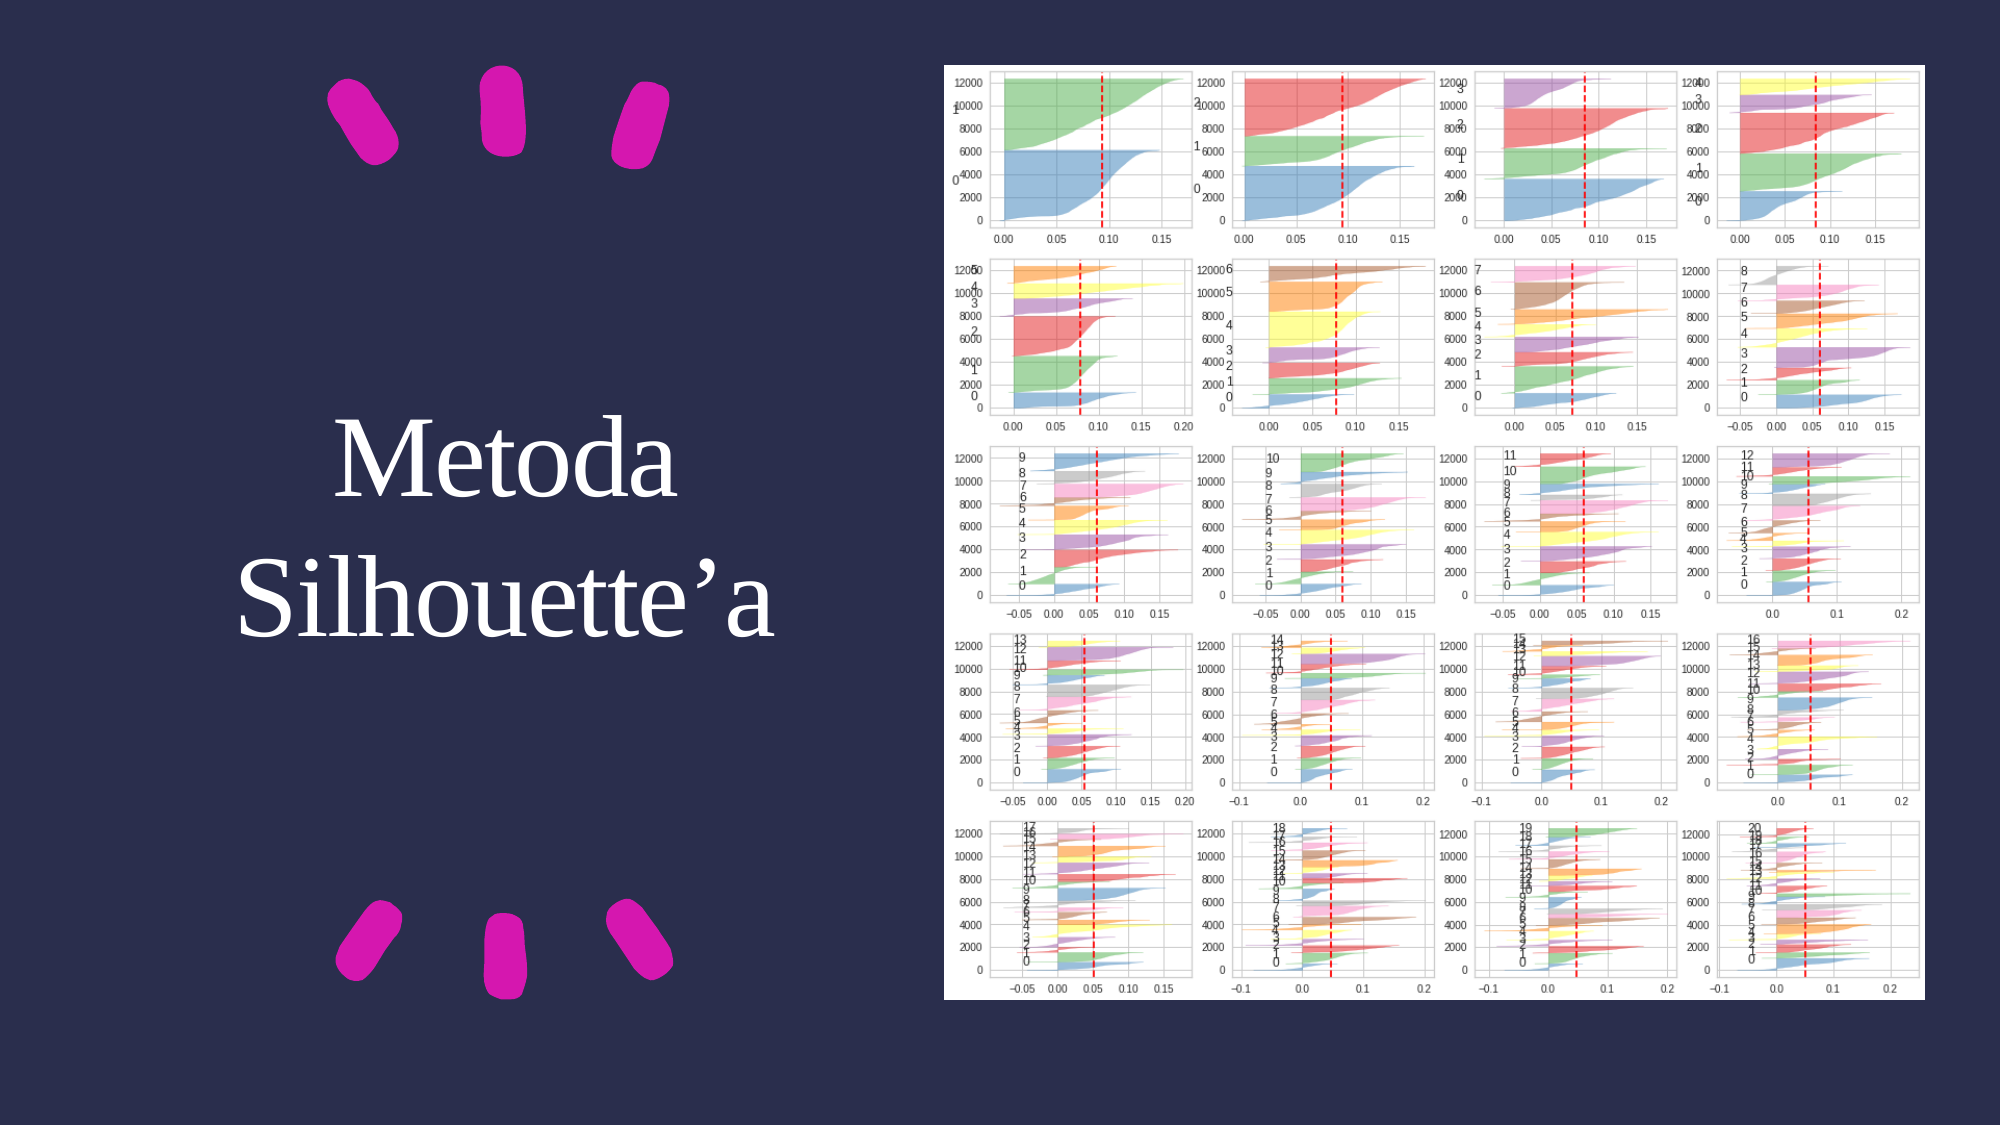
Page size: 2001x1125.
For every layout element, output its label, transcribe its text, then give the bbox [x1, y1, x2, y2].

title Metoda Silhouette’a [93, 336, 917, 660]
picture [944, 65, 1925, 1000]
text_box [0, 0, 2000, 1125]
